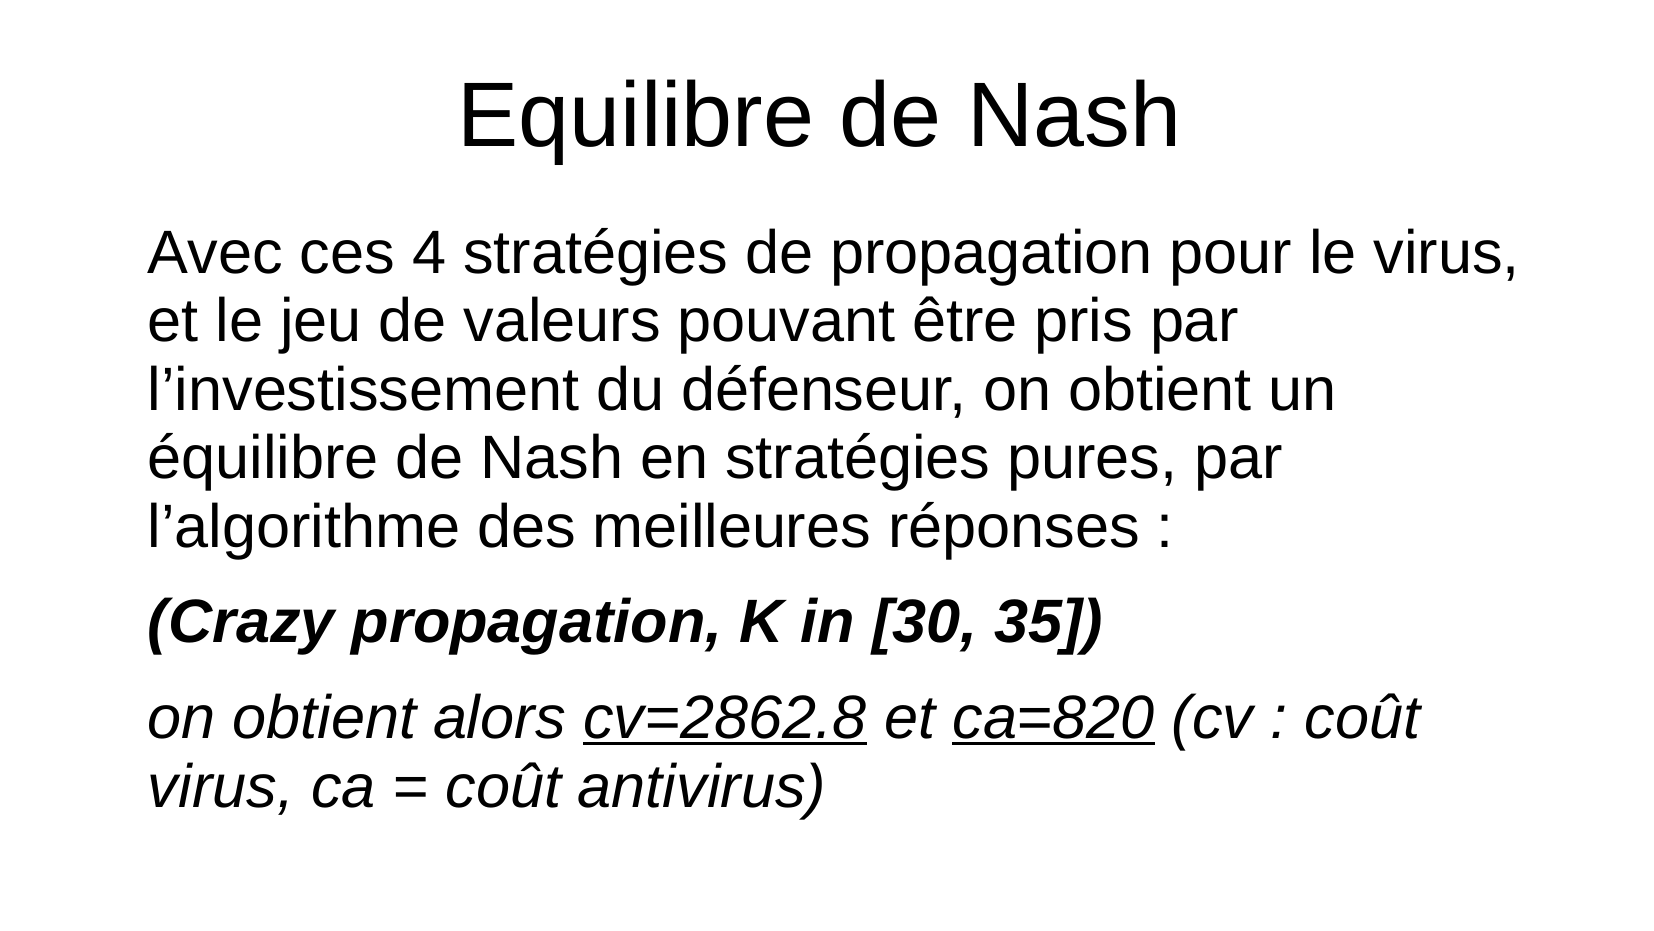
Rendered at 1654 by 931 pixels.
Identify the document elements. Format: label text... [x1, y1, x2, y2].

title Equilibre de Nash [82, 37, 1571, 193]
list Avec ces 4 stratégies de propagation pour le virus, et le jeu de valeurs pouvant être pris par l’investissement du défenseur, on obtient un équilibre de Nash en stratégies pures, par l’algorithme des meilleures réponses : (Crazy propagation, K in [30, 35]) on obtient alors cv=2862.8 et ca=820 (cv : coût virus, ca = coût antivirus) [82, 217, 1571, 827]
